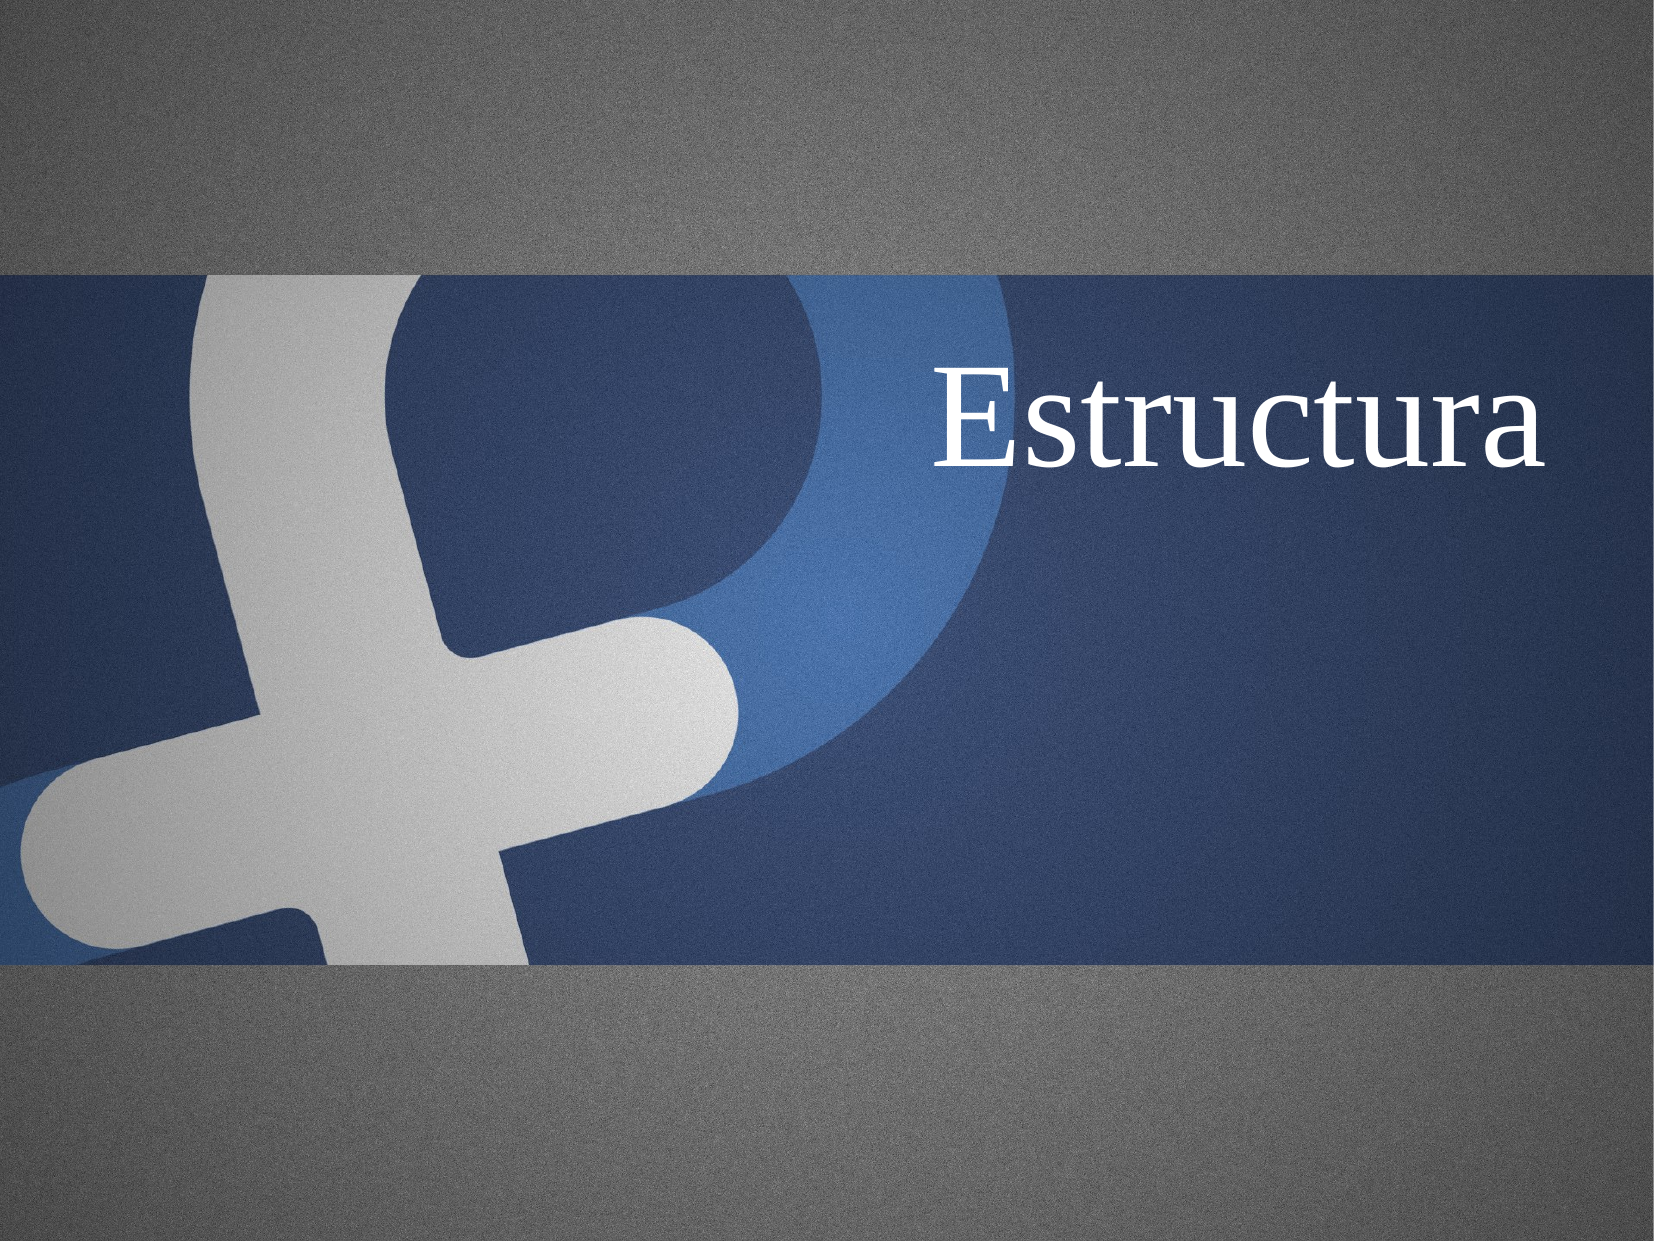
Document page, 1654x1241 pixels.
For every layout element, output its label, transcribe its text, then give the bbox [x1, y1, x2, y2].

picture [0, 0, 1654, 1241]
text_box Estructura [447, 315, 1563, 654]
